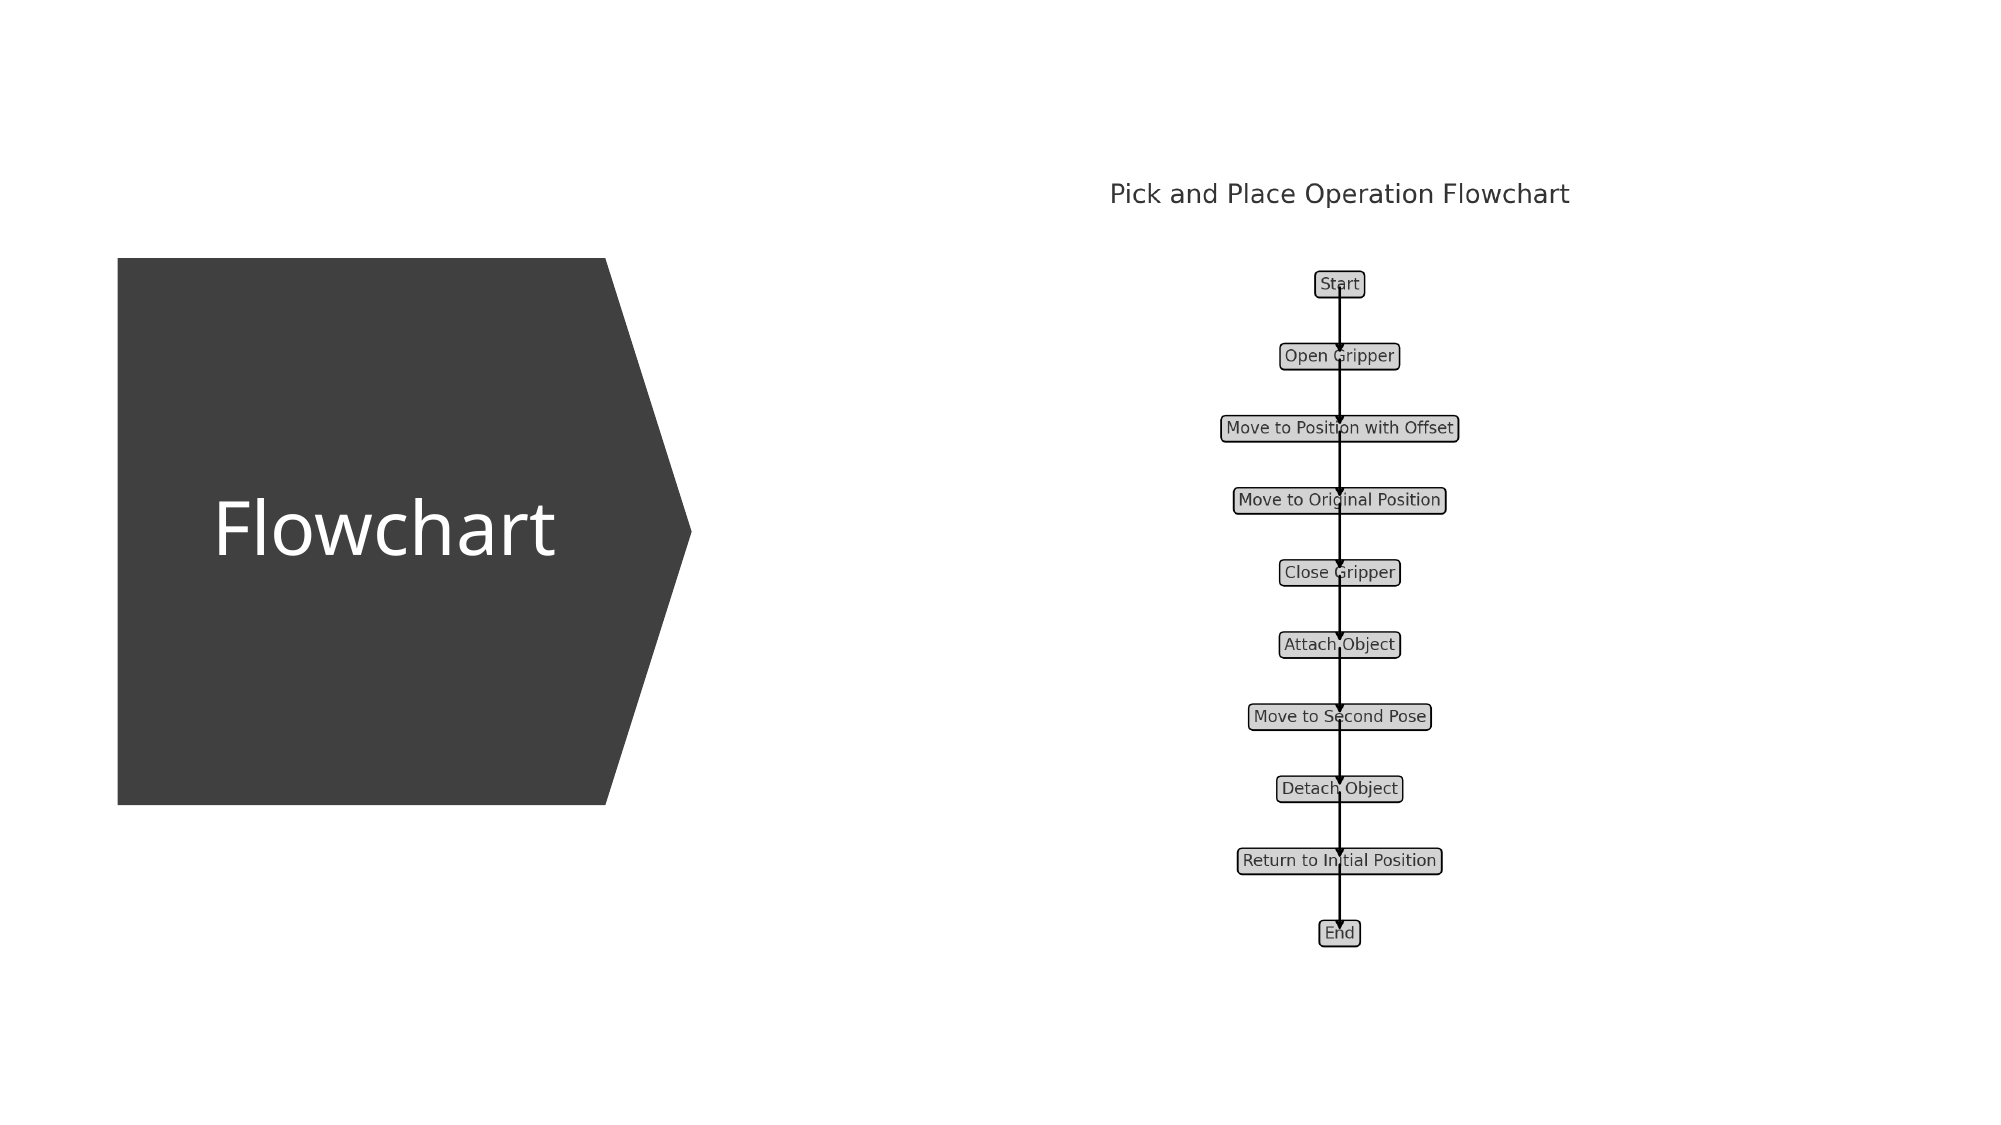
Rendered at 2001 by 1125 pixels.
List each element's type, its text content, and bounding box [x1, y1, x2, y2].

title Flowchart [168, 322, 601, 741]
picture [783, 171, 1896, 953]
text_box [117, 258, 692, 806]
